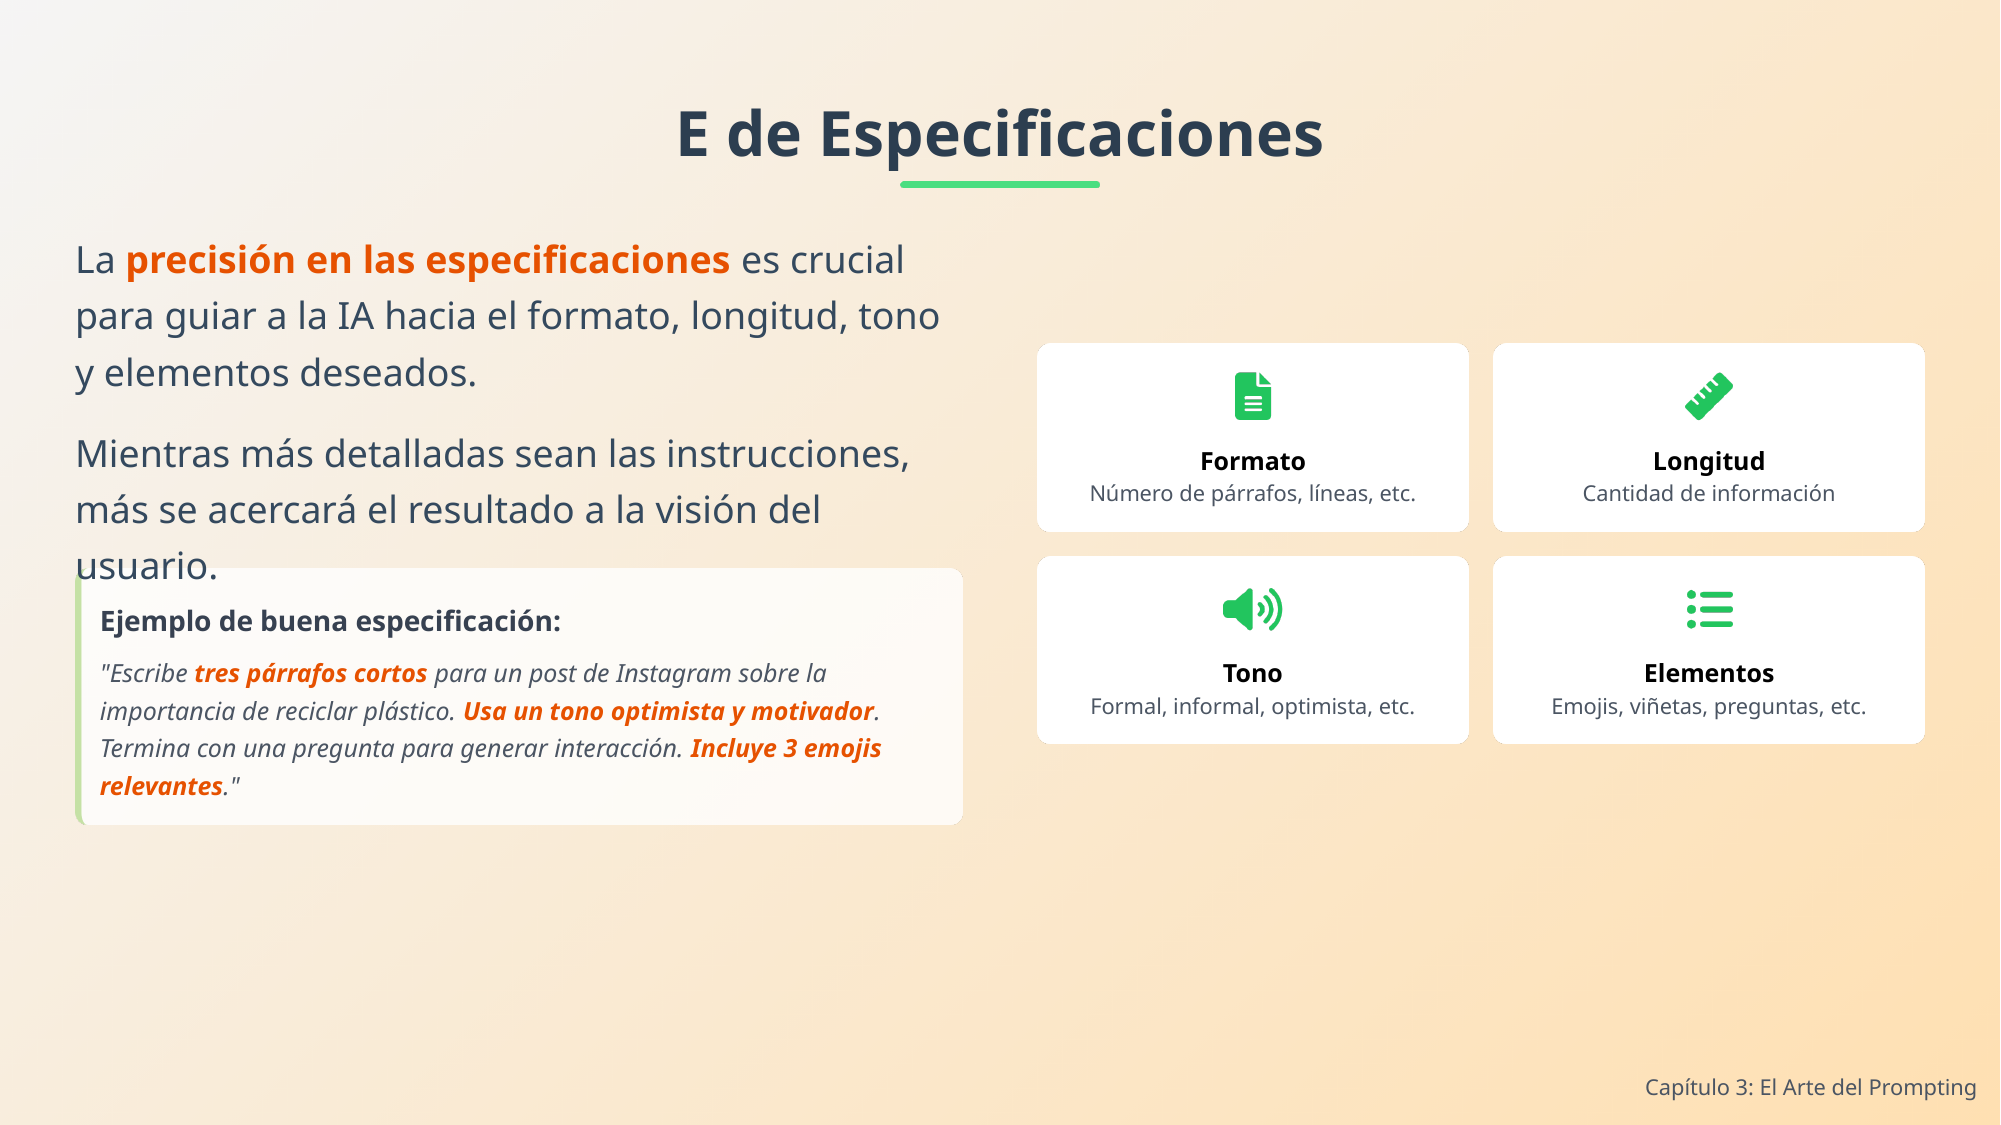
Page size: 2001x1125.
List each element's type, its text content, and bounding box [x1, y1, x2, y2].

text_box Tono [1217, 650, 1289, 687]
picture [0, 0, 2000, 1125]
text_box Longitud [1645, 437, 1774, 474]
text_box Cantidad de información [1567, 474, 1852, 507]
text_box Formal, informal, optimista, etc. [1069, 687, 1437, 719]
text_box "Escribe tres párrafos cortos para un post de Instagram sobre la importancia de reciclar plástico. Usa un tono optimista y motivador. Termina con una pregunta para generar interacción. Incluye 3 emojis relevantes." [99, 649, 938, 800]
text_box La precisión en las especificaciones es crucial para guiar a la IA hacia el formato, longitud, tono y elementos deseados. [74, 224, 963, 394]
text_box Elementos [1633, 650, 1786, 687]
text_box Emojis, viñetas, preguntas, etc. [1526, 687, 1892, 719]
text_box E de Especificaciones [75, 74, 1925, 169]
text_box Ejemplo de buena especificación: [99, 593, 1105, 638]
text_box Capítulo 3: El Arte del Prompting [1645, 1068, 2000, 1100]
text_box Mientras más detalladas sean las instrucciones, más se acercará el resultado a la visión del usuario. [74, 418, 963, 532]
text_box Formato [1193, 437, 1314, 474]
text_box Número de párrafos, líneas, etc. [1065, 474, 1441, 507]
